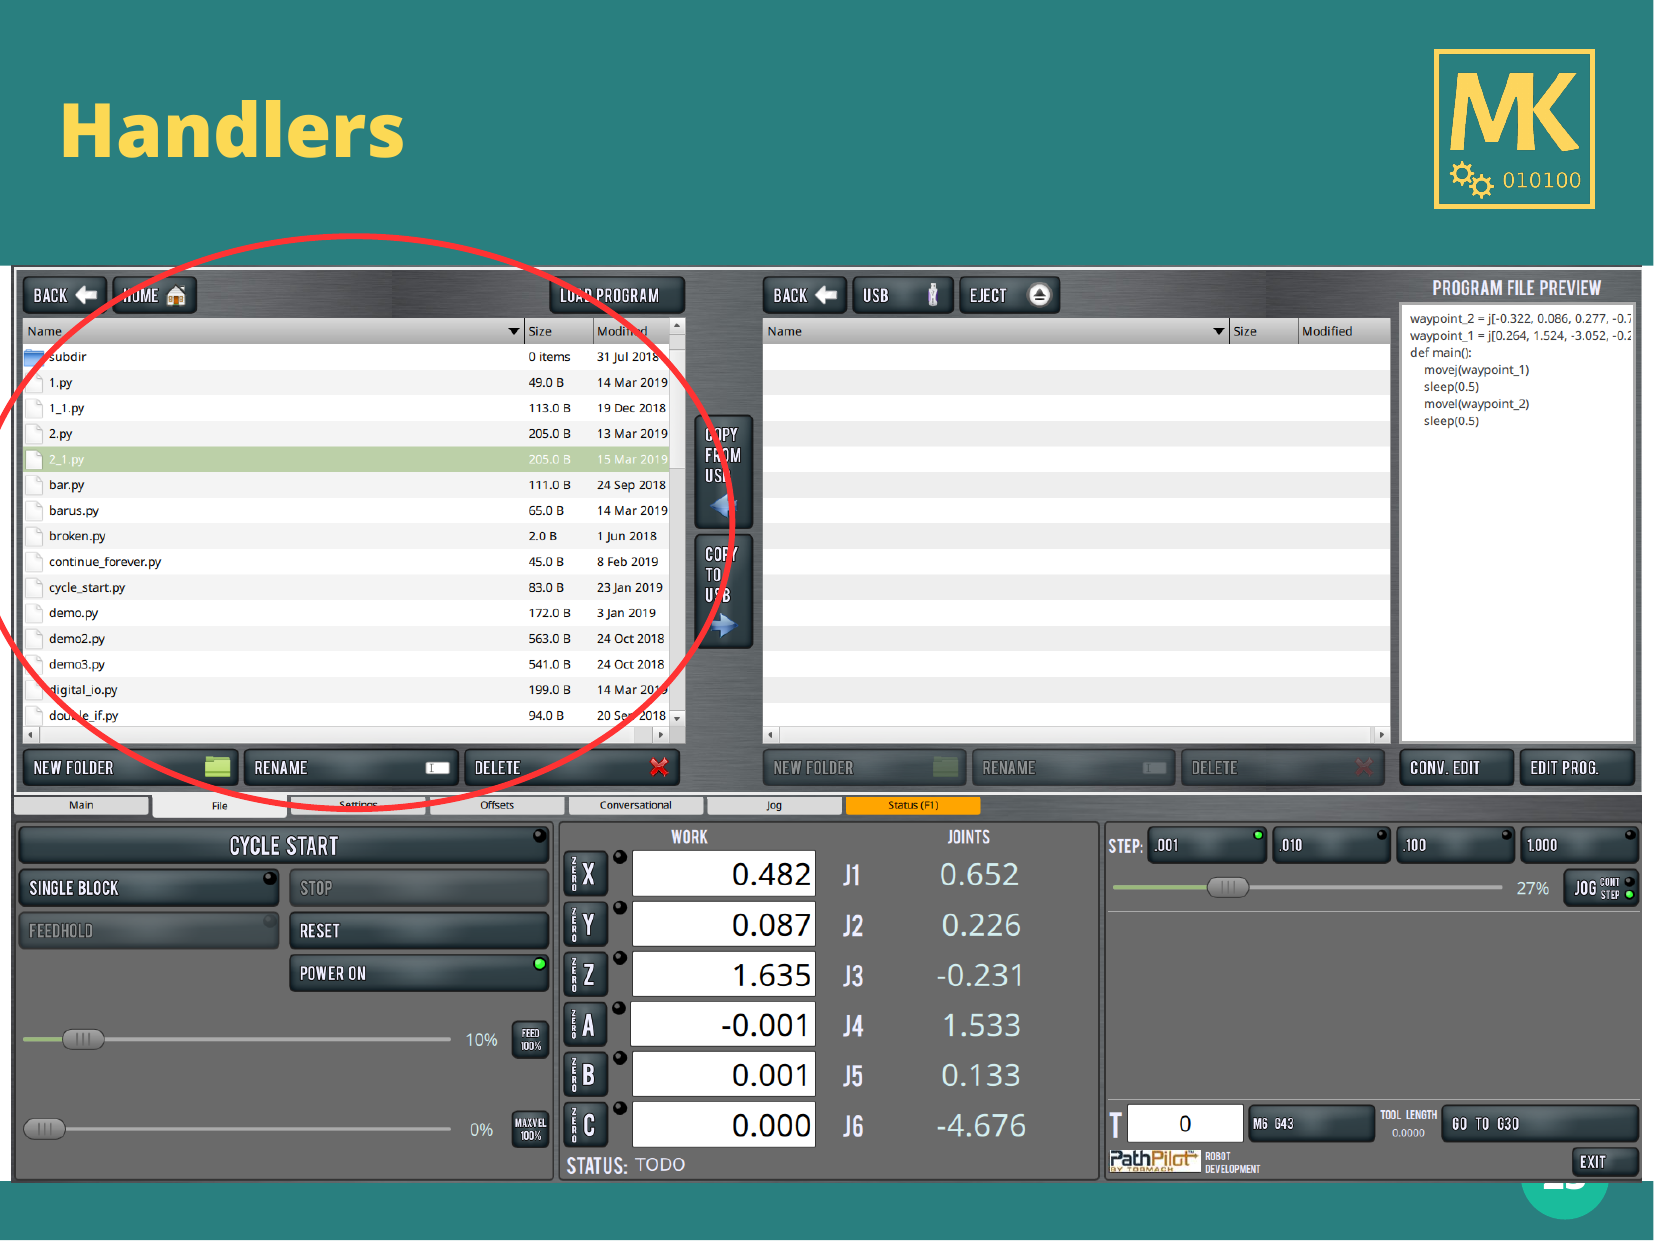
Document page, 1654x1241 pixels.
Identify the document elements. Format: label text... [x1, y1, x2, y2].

picture [11, 265, 178, 395]
picture [11, 265, 1642, 1183]
title Handlers [59, 49, 1595, 207]
picture [11, 265, 729, 806]
